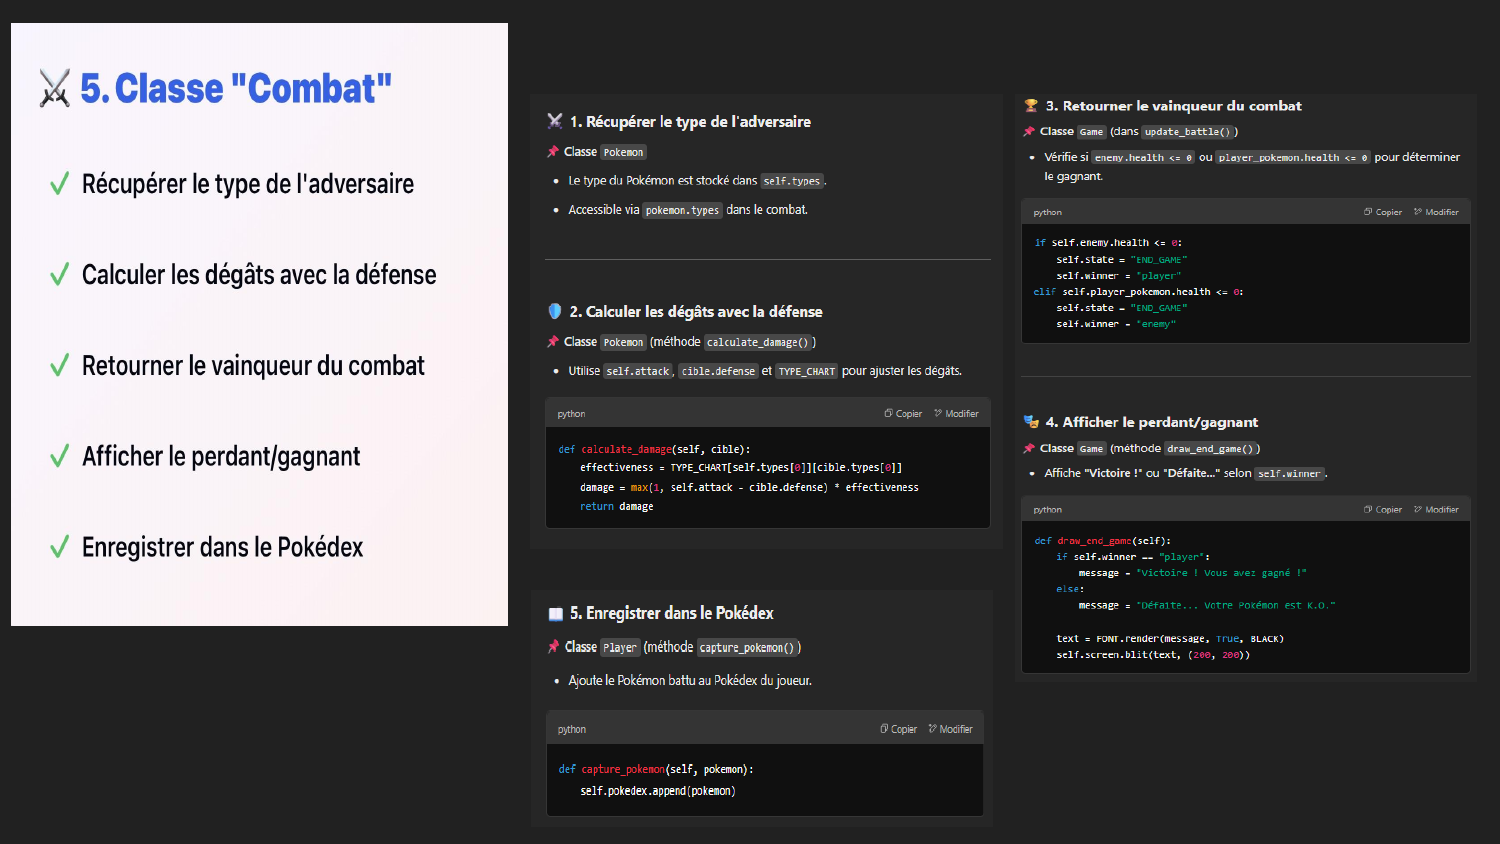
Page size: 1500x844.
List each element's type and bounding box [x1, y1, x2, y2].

picture [530, 94, 1003, 549]
picture [11, 23, 508, 626]
picture [1015, 94, 1477, 683]
picture [531, 590, 993, 827]
